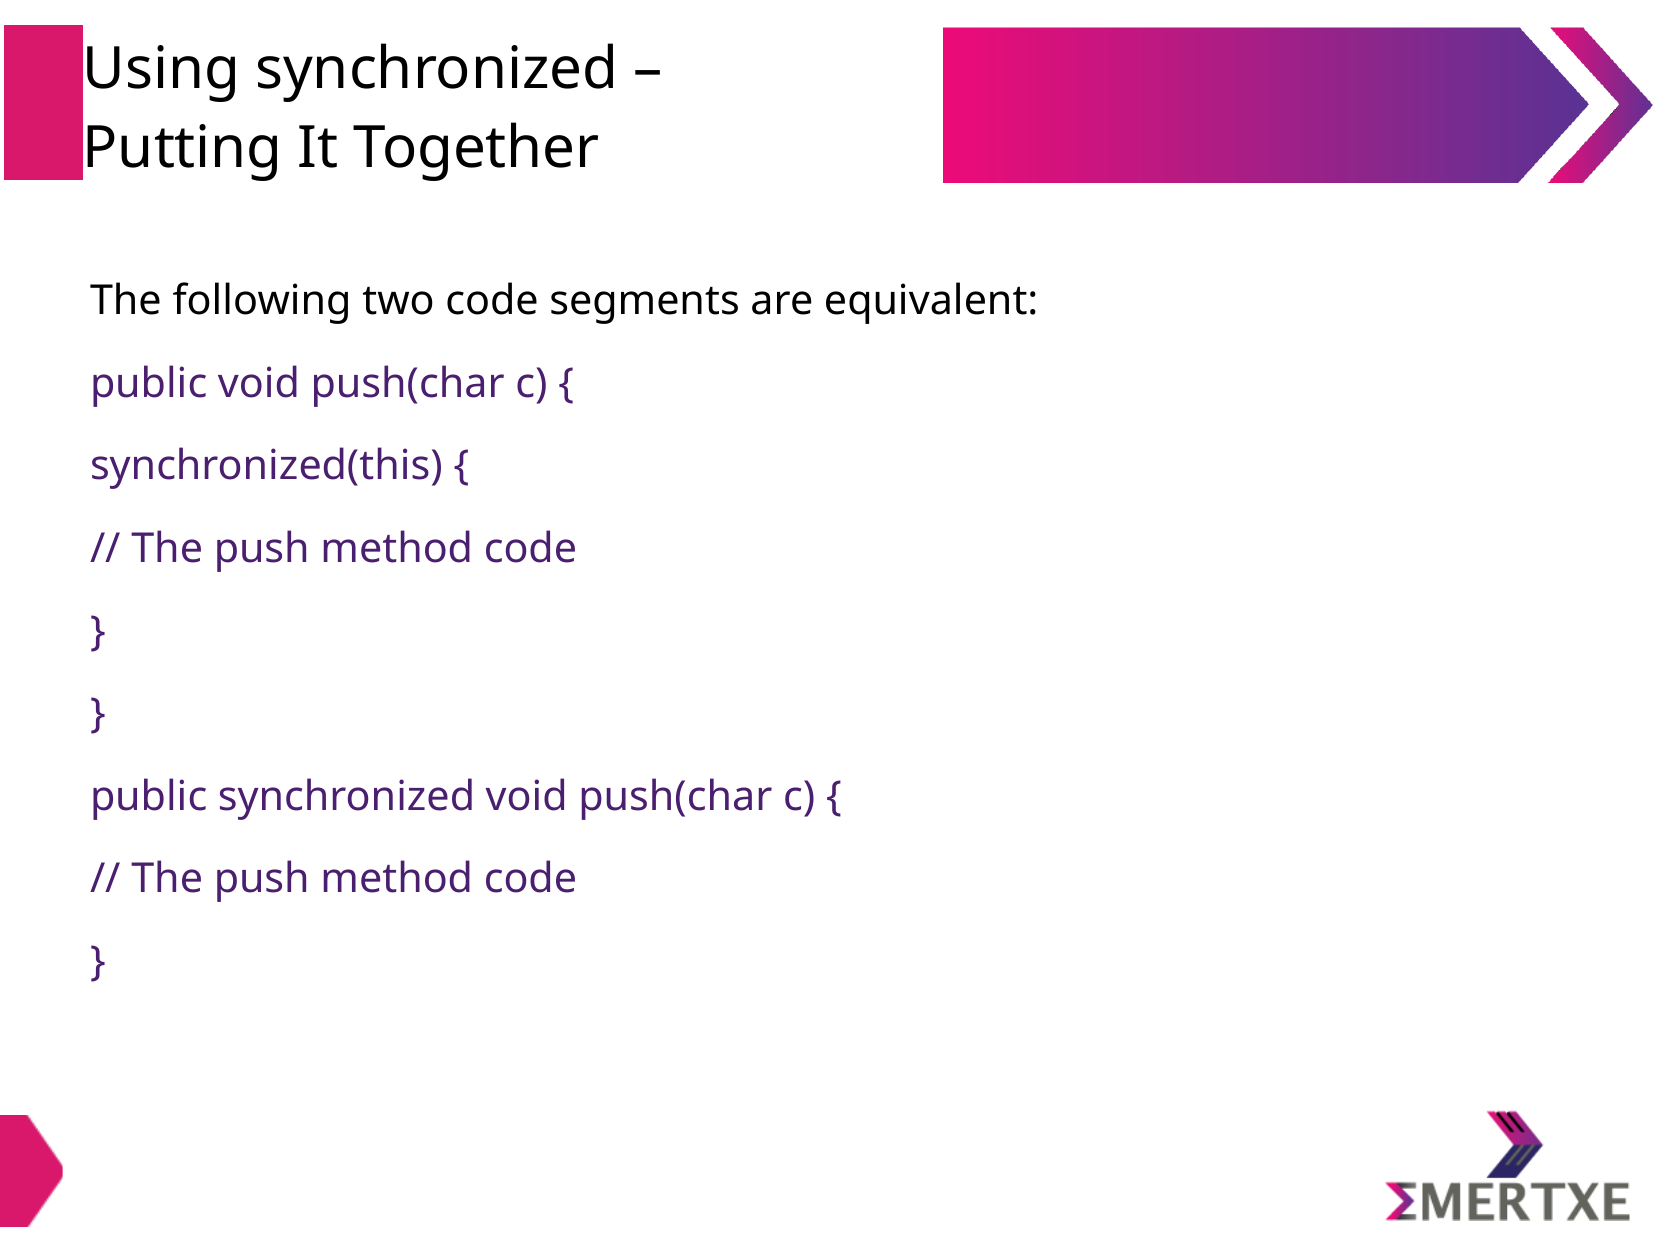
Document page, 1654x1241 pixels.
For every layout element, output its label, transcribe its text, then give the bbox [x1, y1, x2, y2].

picture [1571, 27, 1653, 183]
list The following two code segments are equivalent: public void push(char c) { synchronized(this) { // The push method code } } public synchronized void push(char c) { // The push method code } [90, 270, 1579, 991]
title Using synchronized – Putting It Together [82, 2, 1571, 210]
picture [1385, 1107, 1631, 1221]
